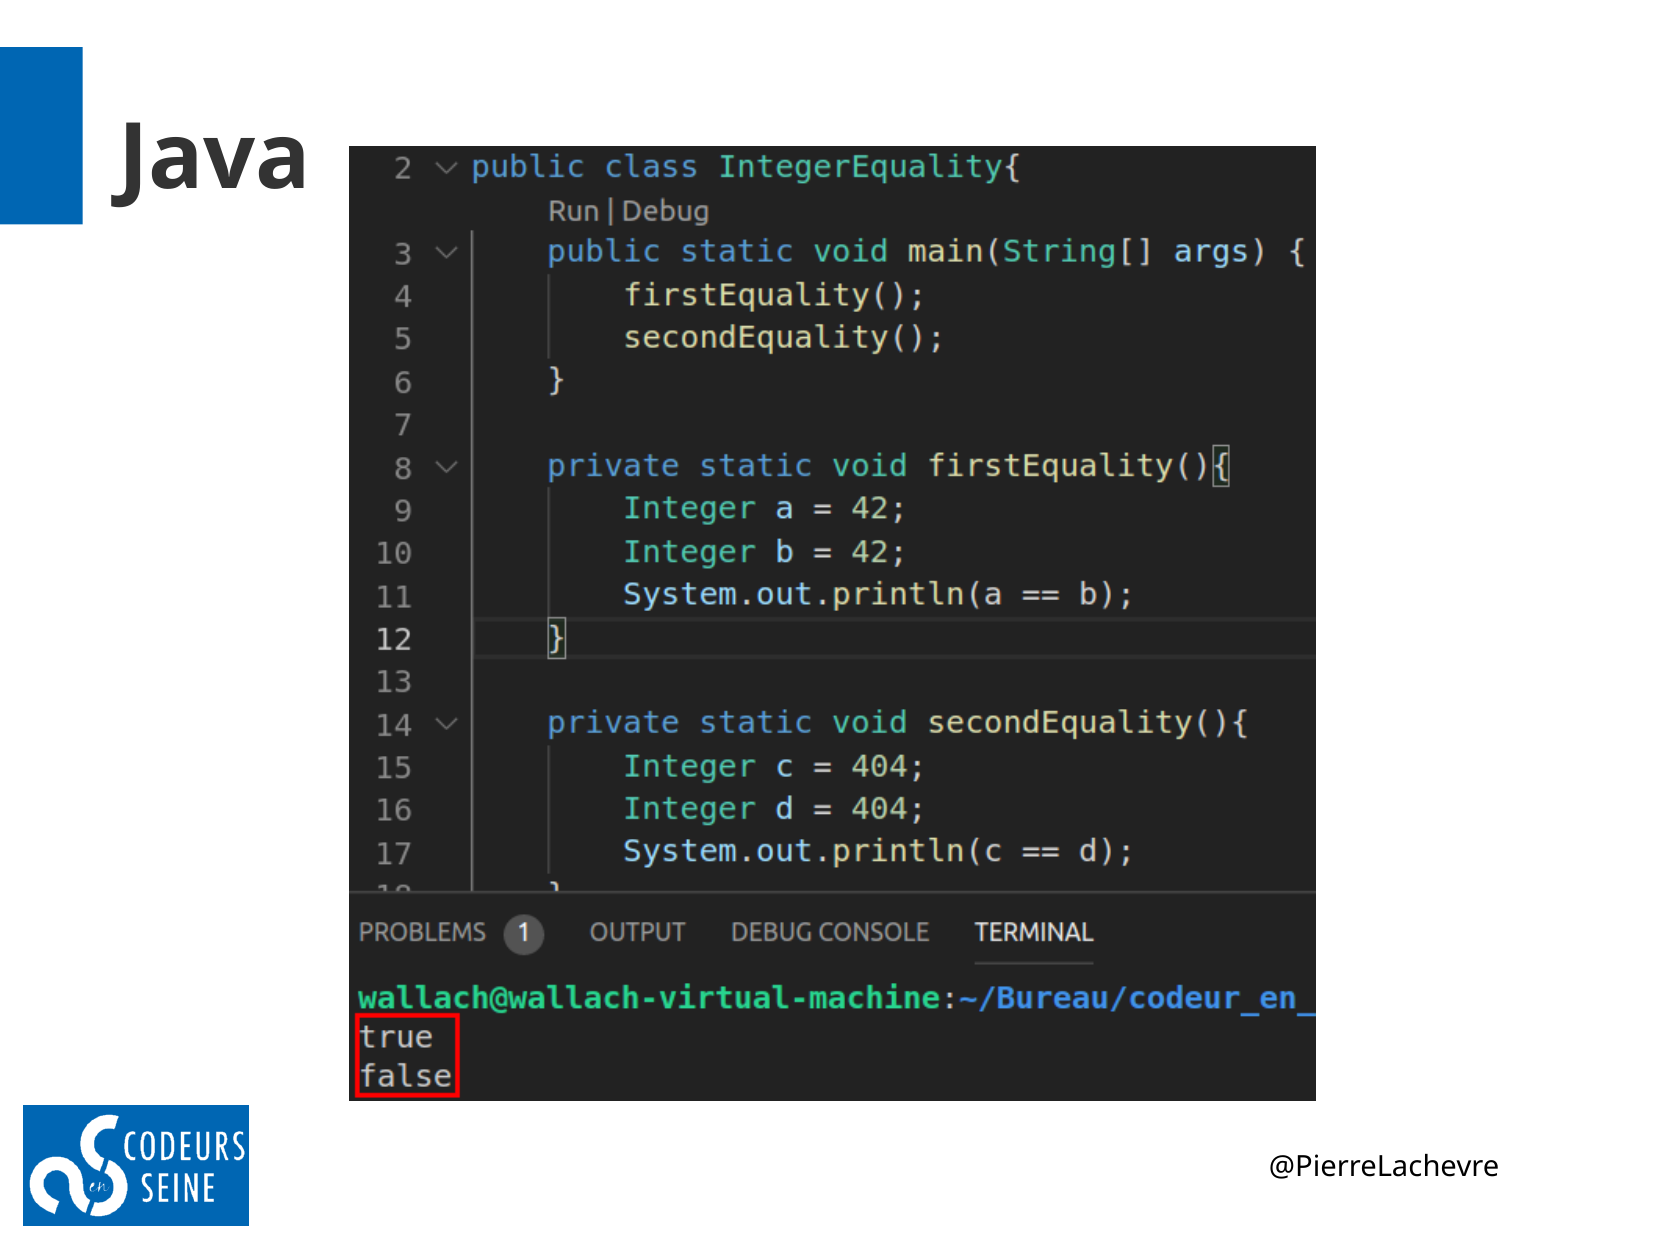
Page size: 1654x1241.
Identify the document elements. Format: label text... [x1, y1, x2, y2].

picture [23, 1105, 249, 1226]
picture [349, 146, 1316, 1101]
title Java [118, 49, 1571, 257]
